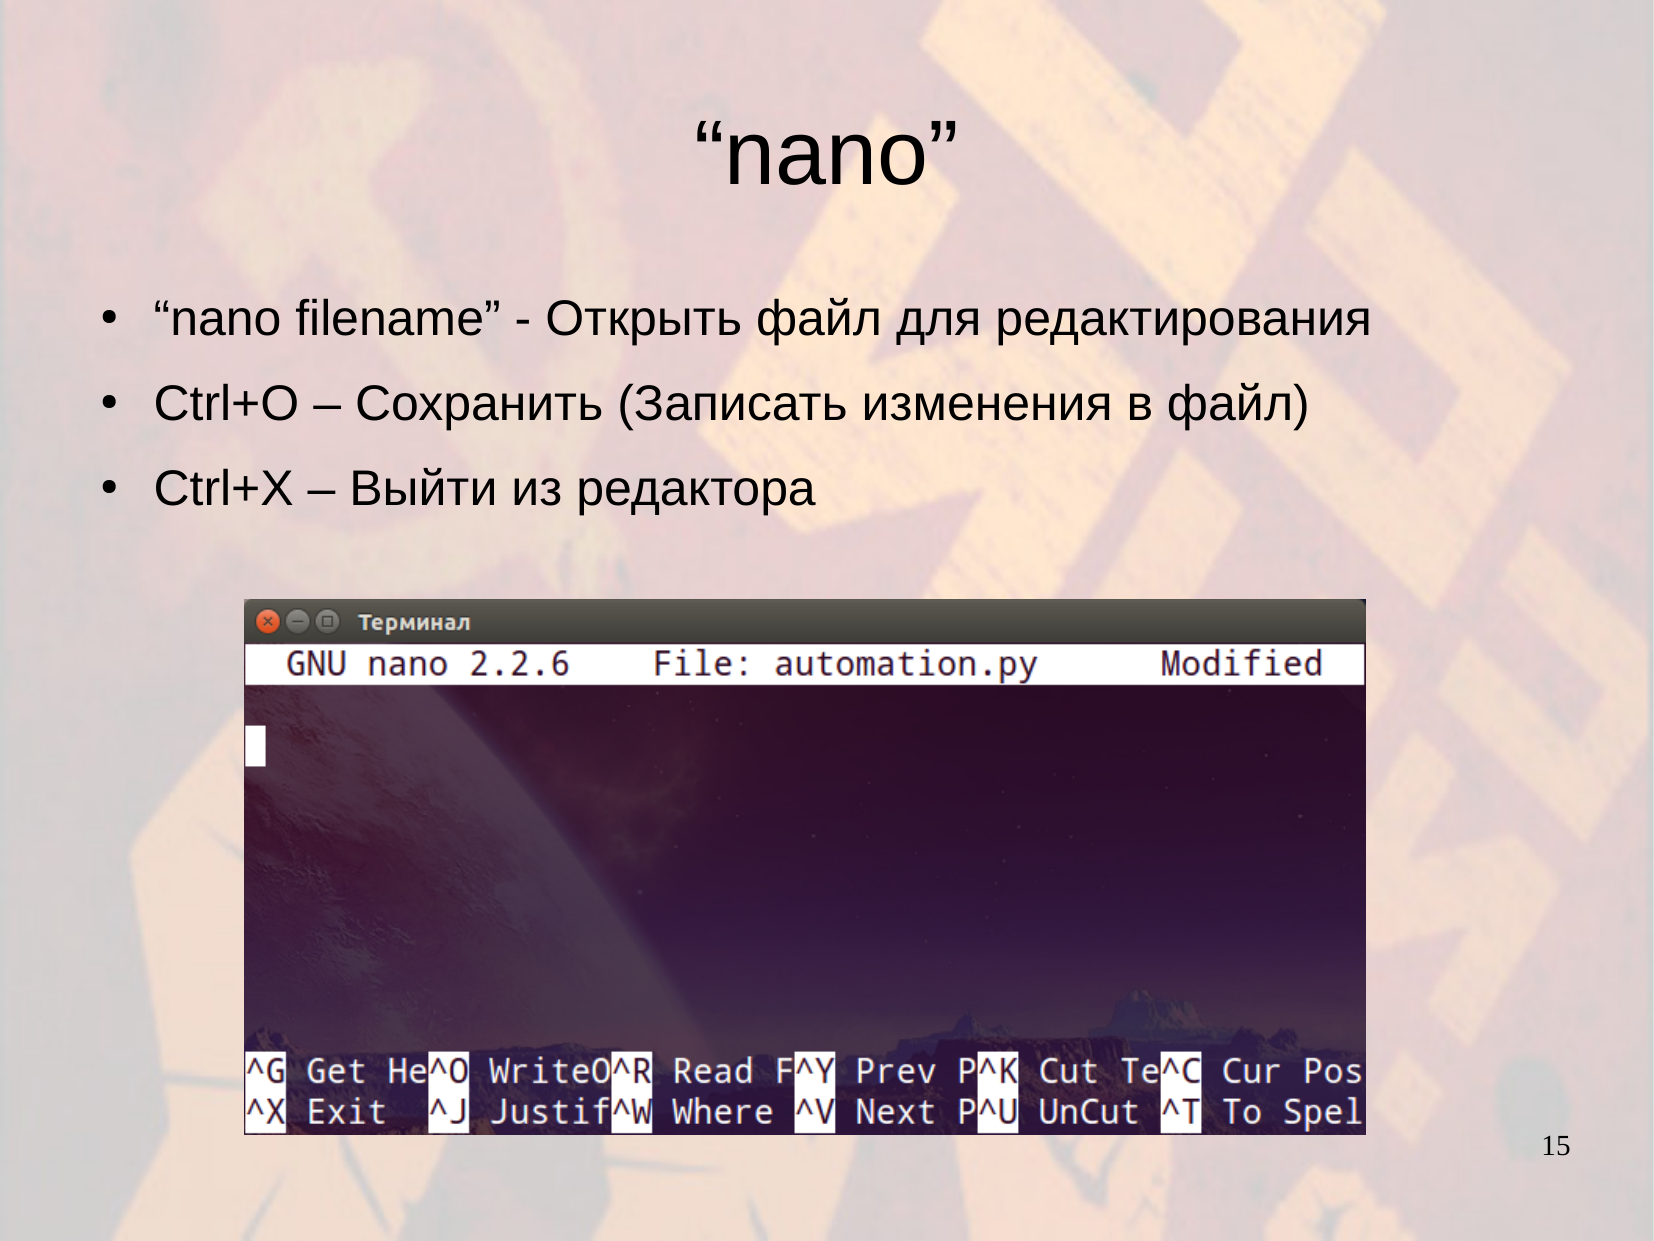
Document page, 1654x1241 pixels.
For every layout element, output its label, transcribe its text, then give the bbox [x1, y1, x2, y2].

list “nano filename” - Oткрыть файл для редактирования Ctrl+O – Сохранить (Записать изменения в файл) Ctrl+X – Выйти из редактора [82, 290, 1571, 1010]
picture [0, 0, 1654, 1241]
title “nano” [82, 49, 1571, 257]
